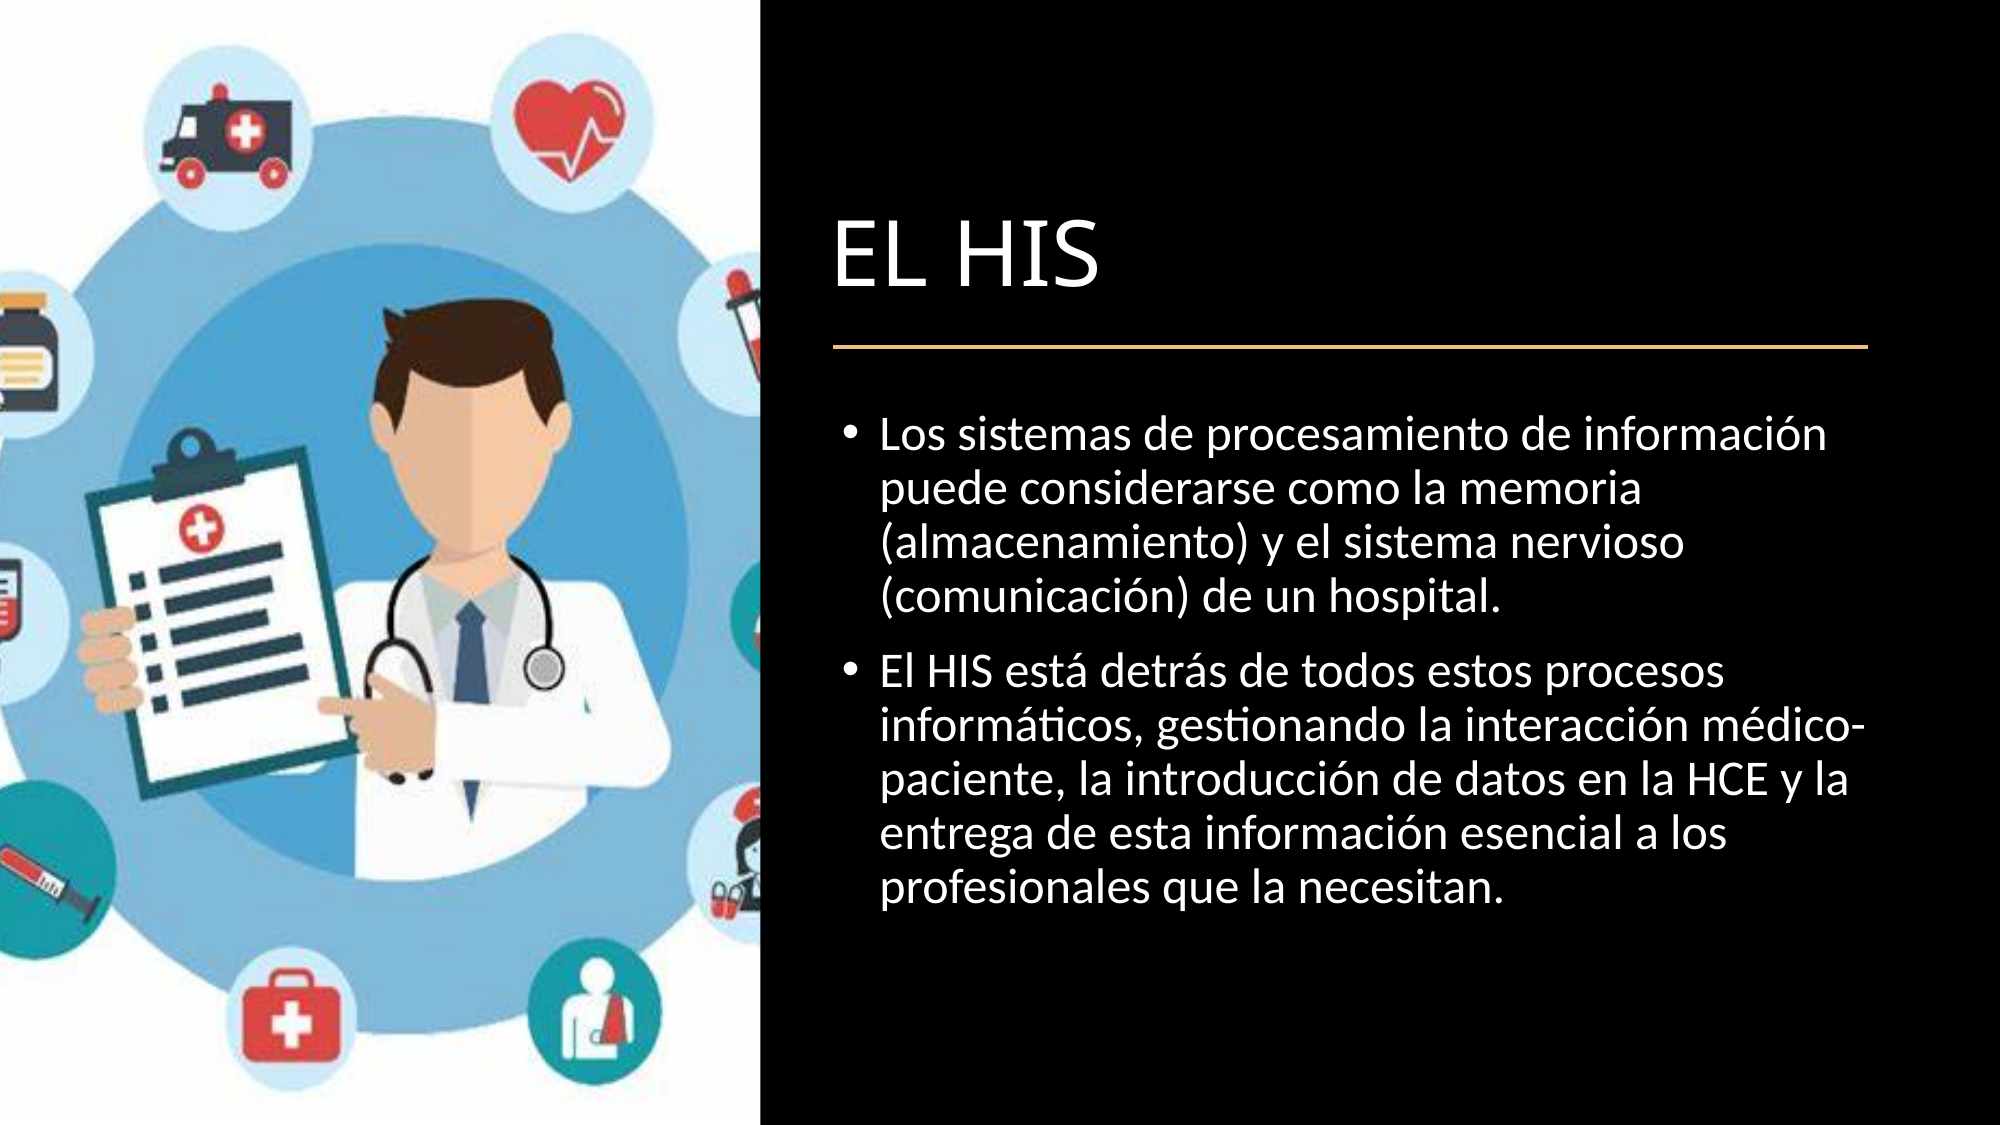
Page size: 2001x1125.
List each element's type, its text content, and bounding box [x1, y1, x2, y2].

title EL HIS [814, 103, 1895, 315]
list Los sistemas de procesamiento de información puede considerarse como la memoria (almacenamiento) y el sistema nervioso (comunicación) de un hospital. El HIS está detrás de todos estos procesos informáticos, gestionando la interacción médico-paciente, la introducción de datos en la HCE y la entrega de esta información esencial a los profesionales que la necesitan. [826, 399, 1908, 1021]
picture [0, 0, 761, 1125]
